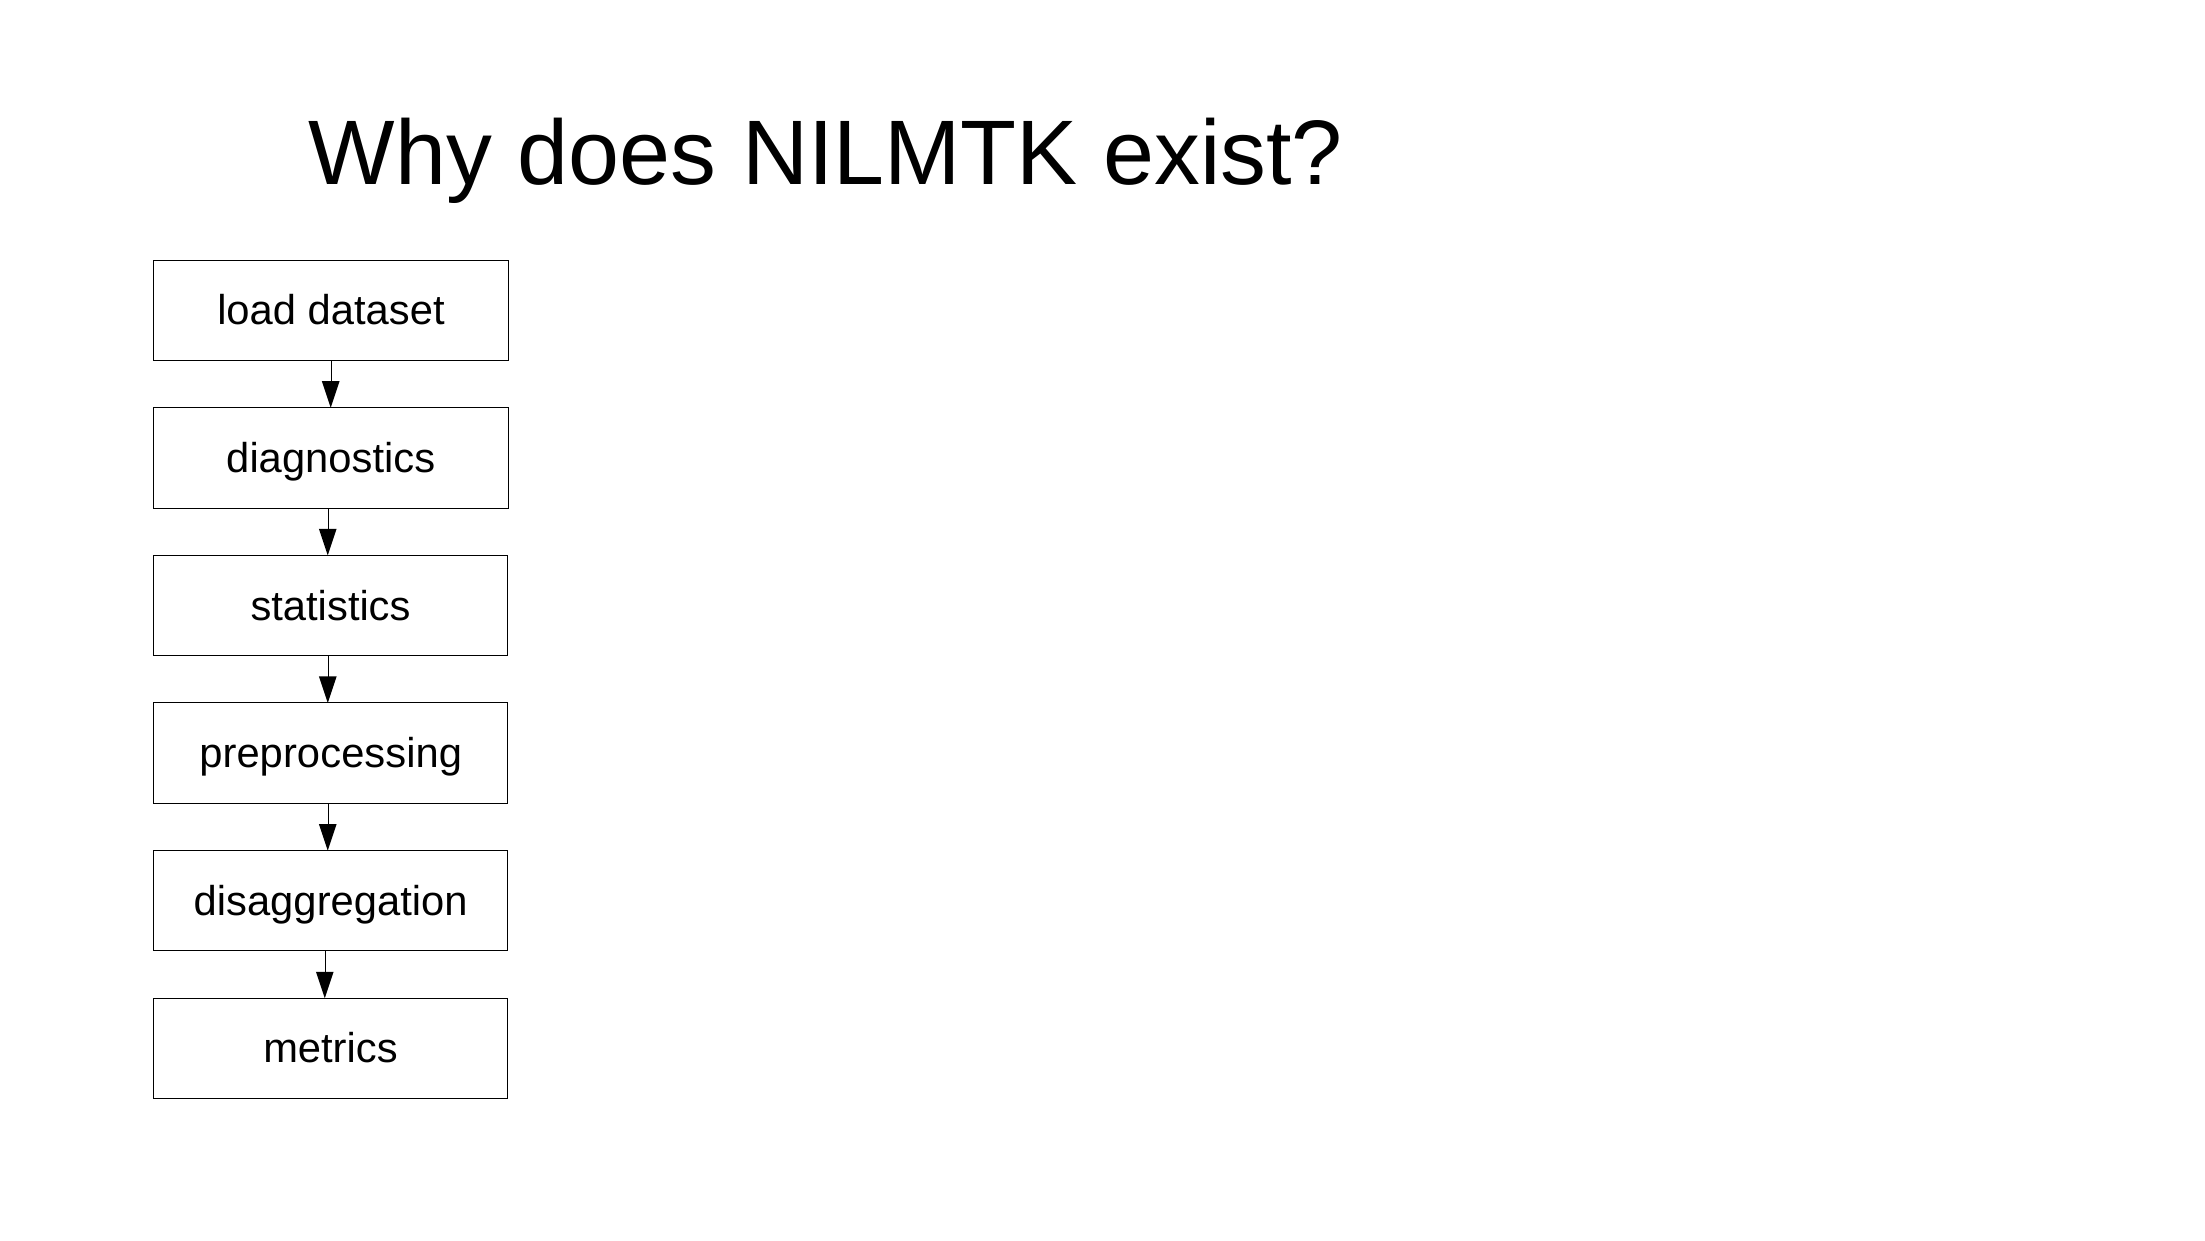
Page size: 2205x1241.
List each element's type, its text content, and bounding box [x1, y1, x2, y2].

text_box statistics [153, 555, 508, 656]
text_box diagnostics [153, 407, 509, 509]
text_box load dataset [153, 260, 509, 361]
text_box metrics [153, 998, 508, 1099]
title Why does NILMTK exist? [82, 49, 1571, 257]
text_box disaggregation [153, 850, 508, 951]
text_box preprocessing [153, 702, 508, 804]
